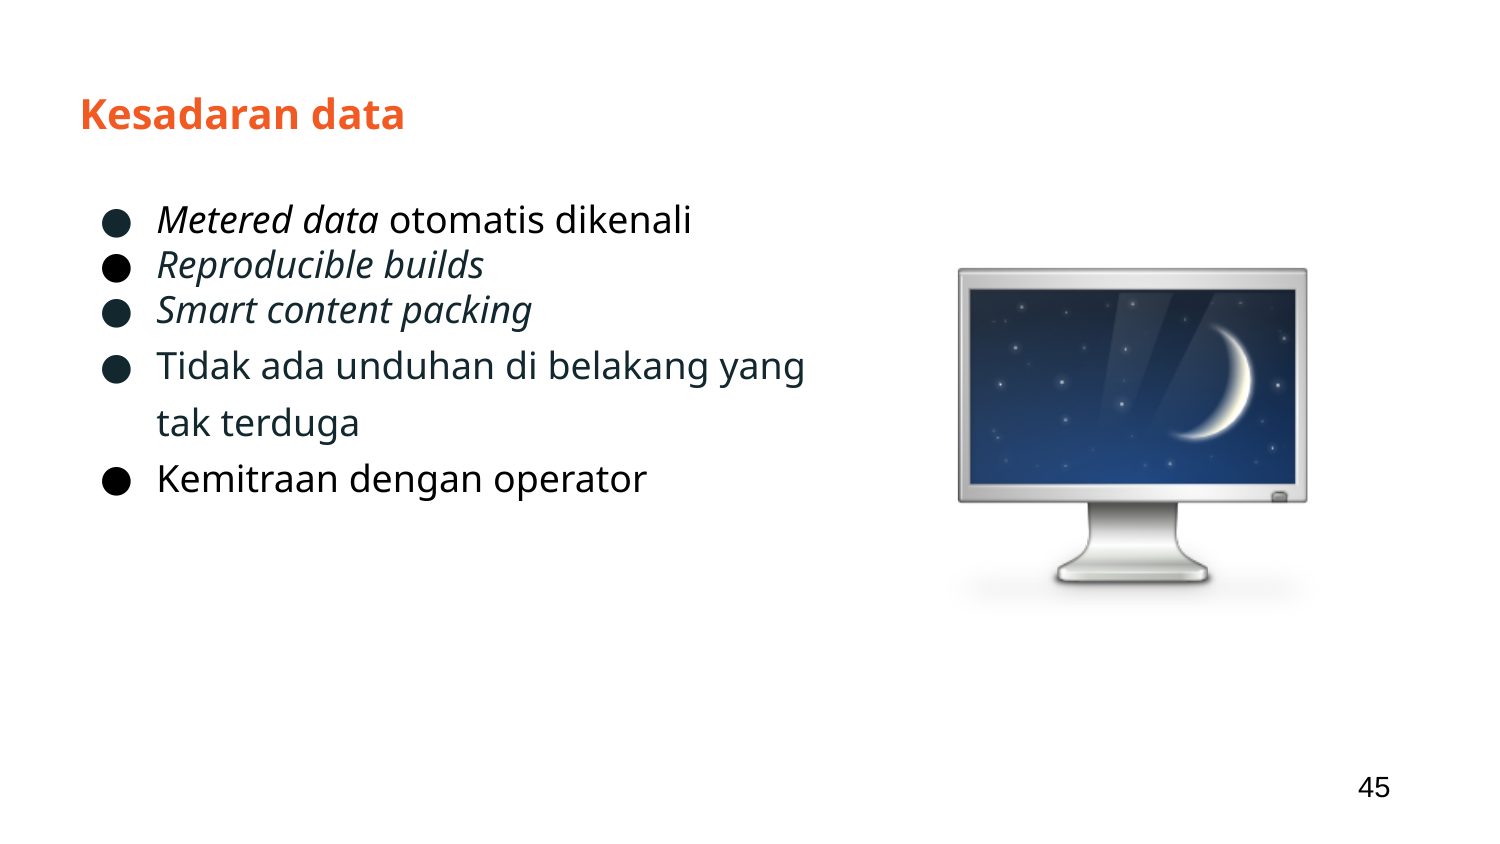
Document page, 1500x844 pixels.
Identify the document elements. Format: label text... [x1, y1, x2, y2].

title Kesadaran data [64, 72, 614, 167]
list Metered data otomatis dikenali Reproducible builds Smart content packing Tidak ada unduhan di belakang yang tak terduga Kemitraan dengan operator [66, 181, 855, 742]
picture [933, 221, 1333, 622]
slide_number <number> [1343, 753, 1434, 818]
